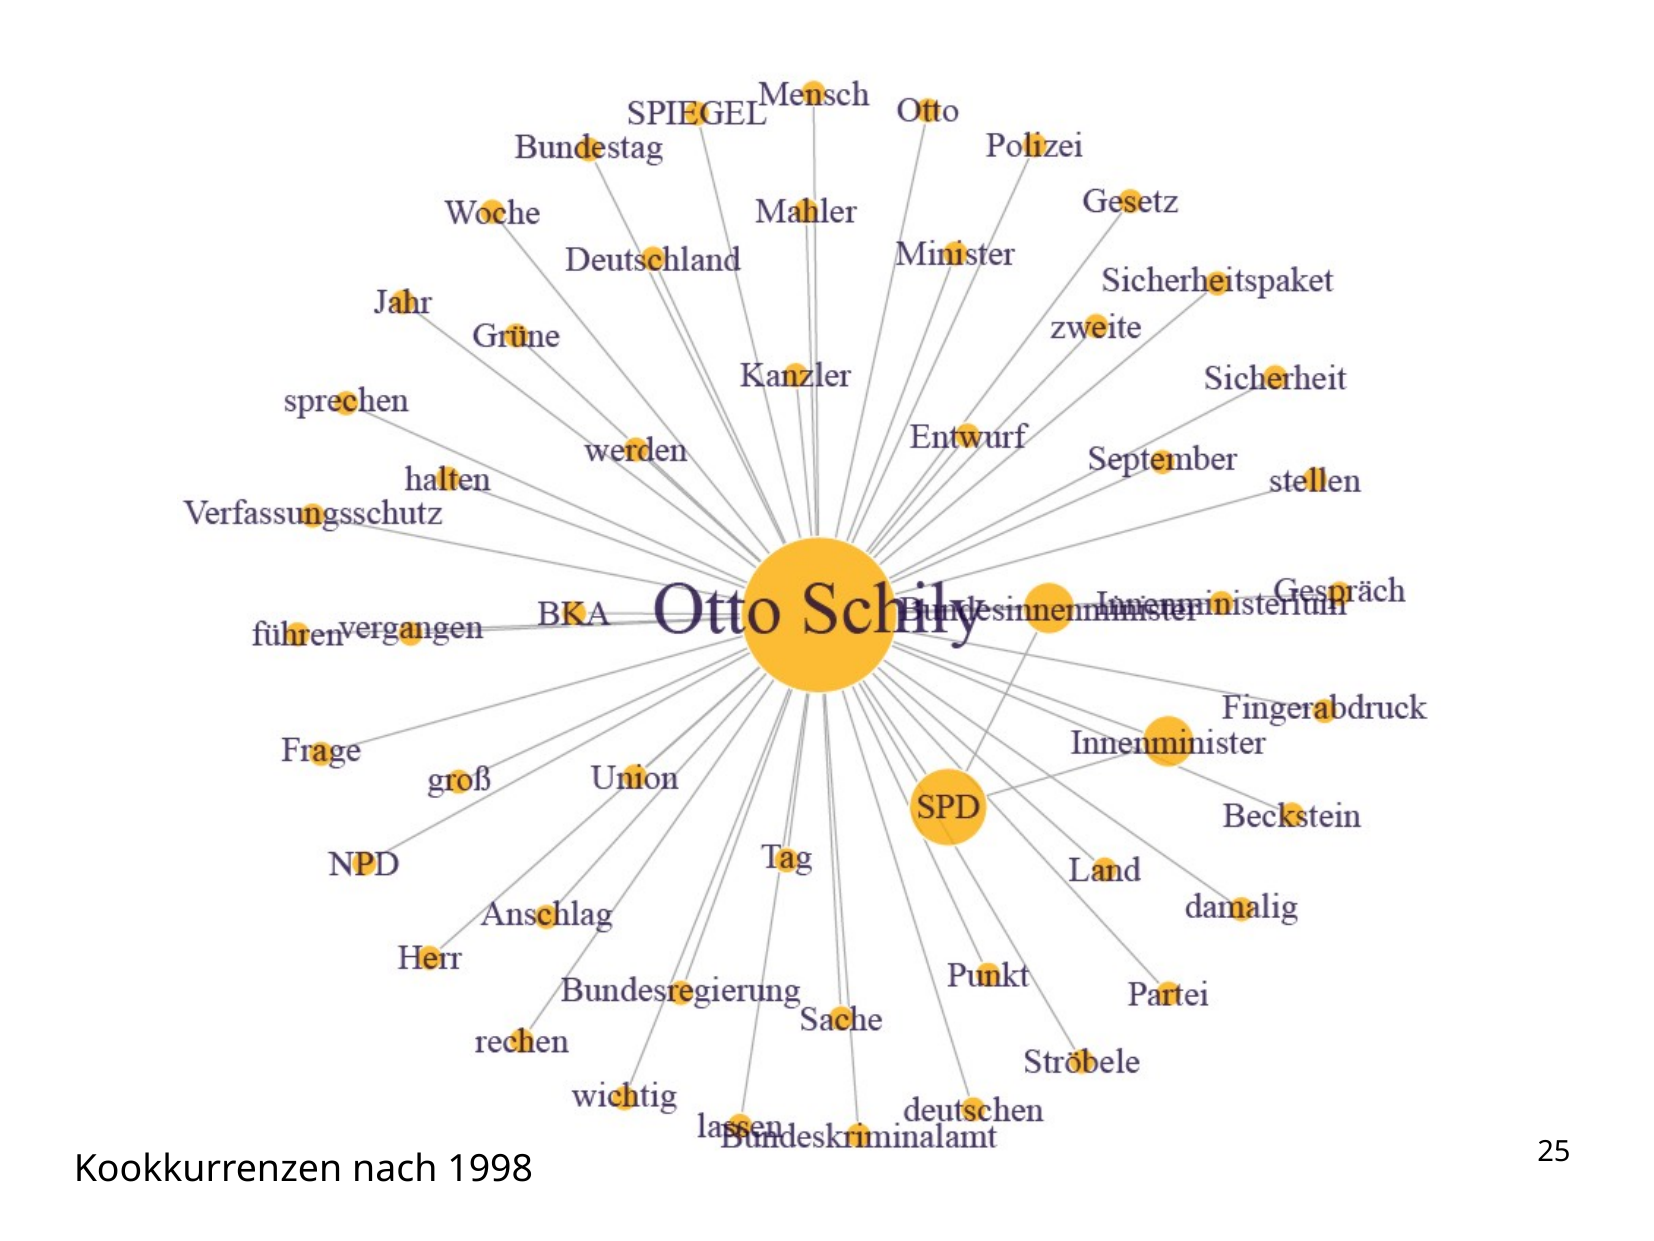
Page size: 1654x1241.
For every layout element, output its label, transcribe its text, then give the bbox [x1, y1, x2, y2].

picture [177, 50, 1441, 1158]
text_box Kookkurrenzen nach 1998 [59, 1133, 526, 1198]
